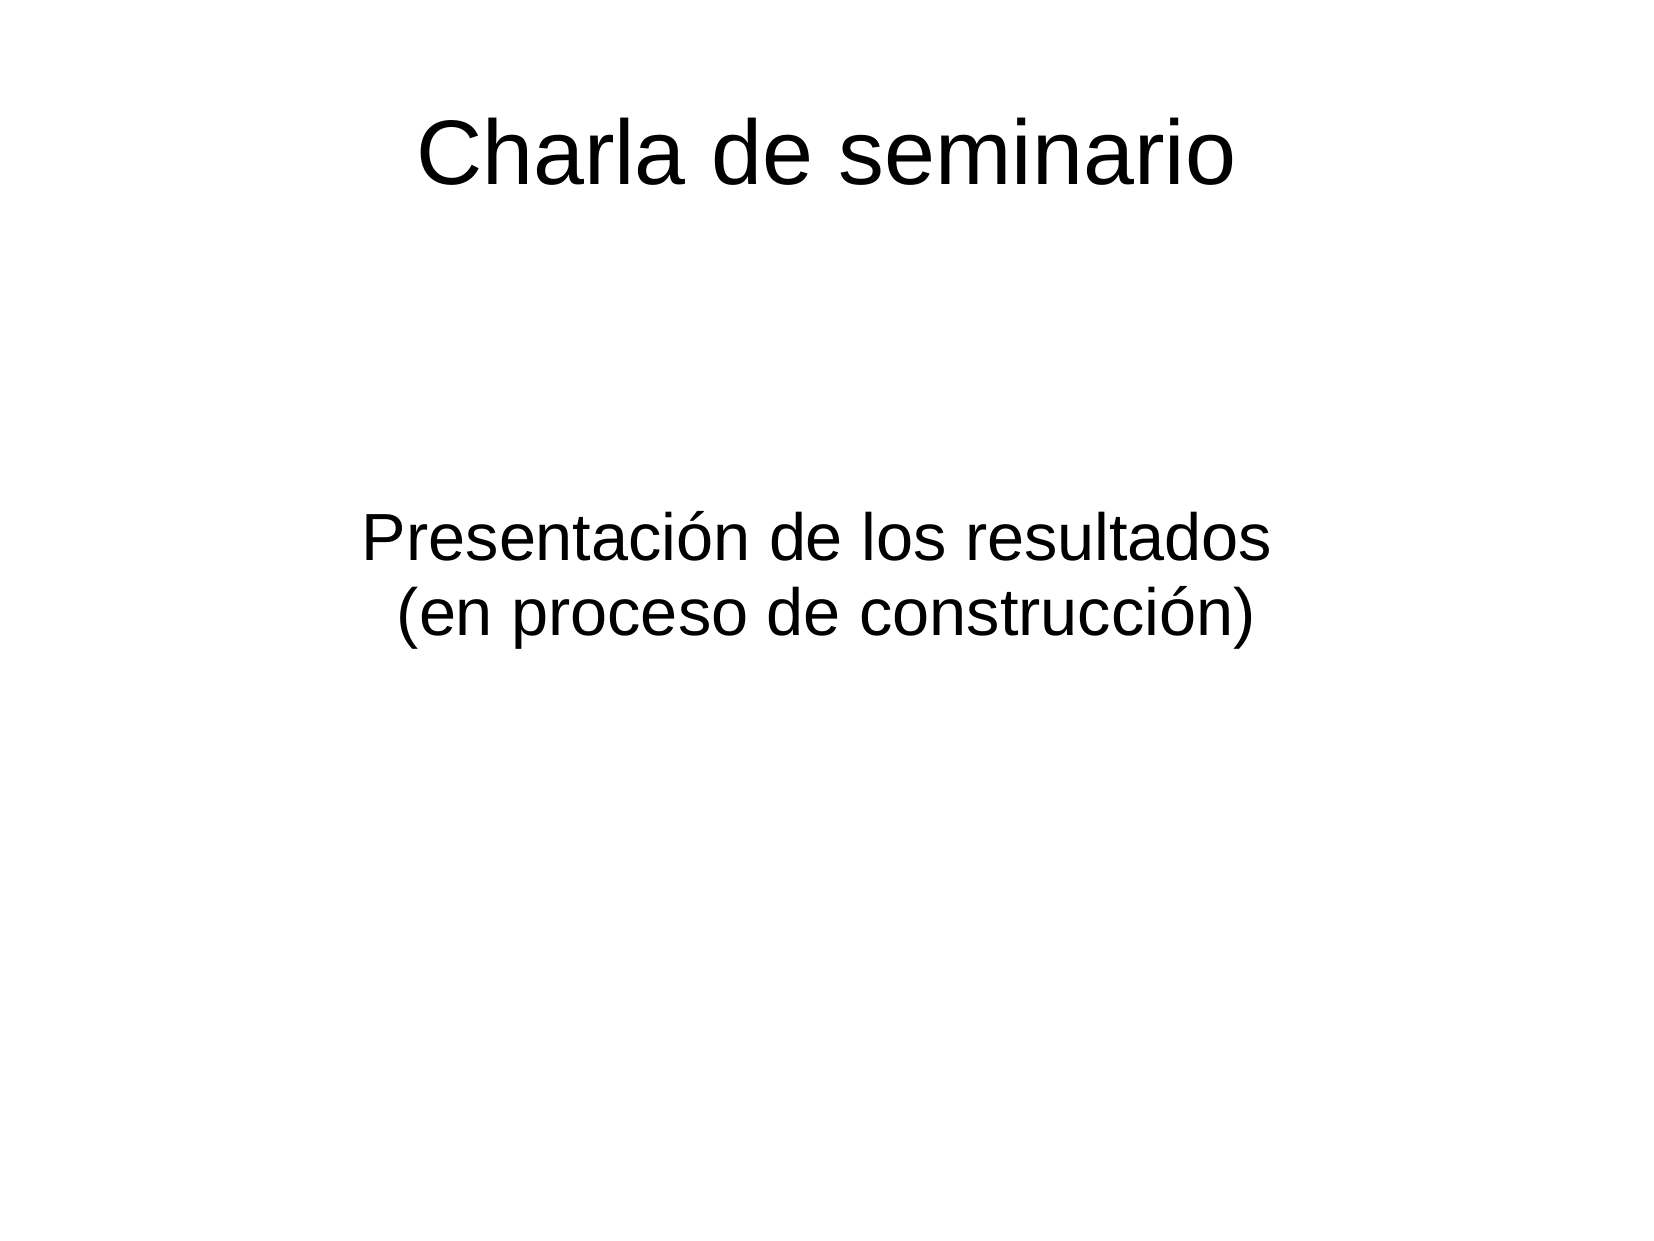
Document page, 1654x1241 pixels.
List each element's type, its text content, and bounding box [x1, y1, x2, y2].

title Charla de seminario [82, 49, 1571, 257]
subtitle Presentación de los resultados (en proceso de construcción) [82, 290, 1571, 1010]
